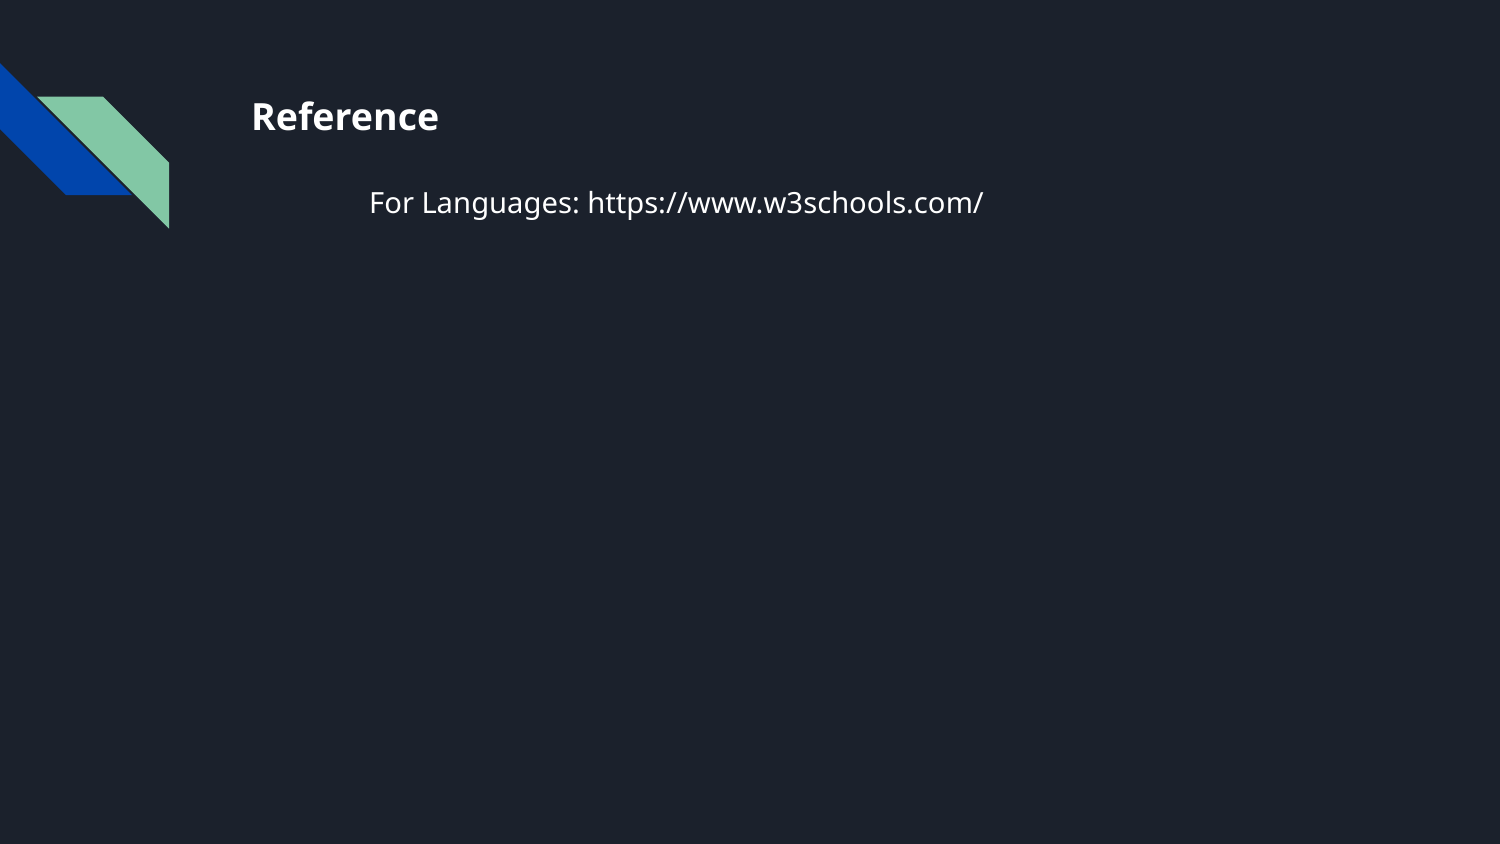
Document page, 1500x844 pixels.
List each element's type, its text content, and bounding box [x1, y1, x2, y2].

text_box For Languages: https://www.w3schools.com/ [354, 177, 1034, 229]
text_box Reference [236, 85, 886, 148]
